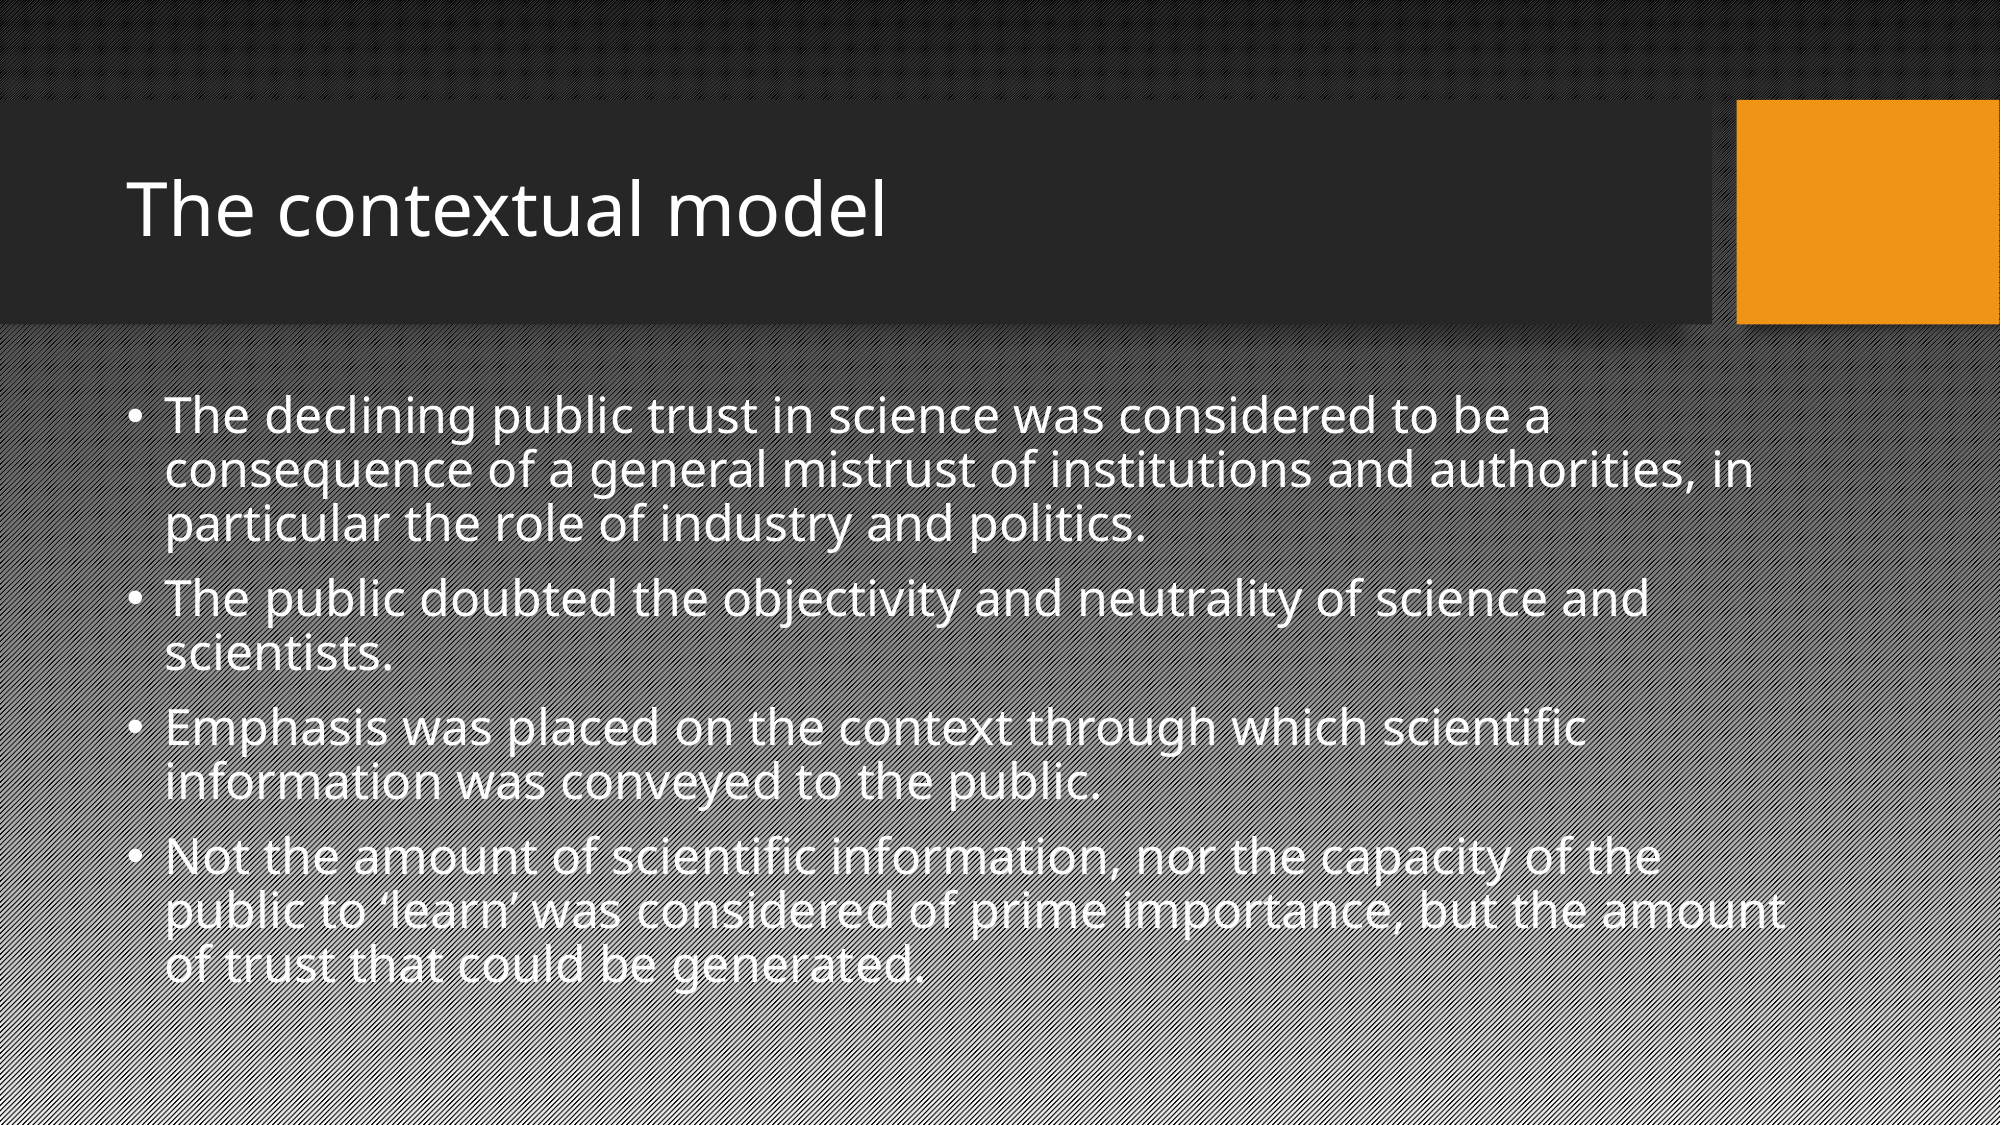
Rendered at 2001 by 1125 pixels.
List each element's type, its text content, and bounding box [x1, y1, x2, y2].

picture [0, 0, 2000, 1125]
list The declining public trust in science was considered to be a consequence of a general mistrust of institutions and authorities, in particular the role of industry and politics. The public doubted the objectivity and neutrality of science and scientists. Emphasis was placed on the context through which scientific information was conveyed to the public. Not the amount of scientific information, nor the capacity of the public to ‘learn’ was considered of prime importance, but the amount of trust that could be generated. [111, 383, 1826, 1054]
title The contextual model [111, 123, 1689, 301]
